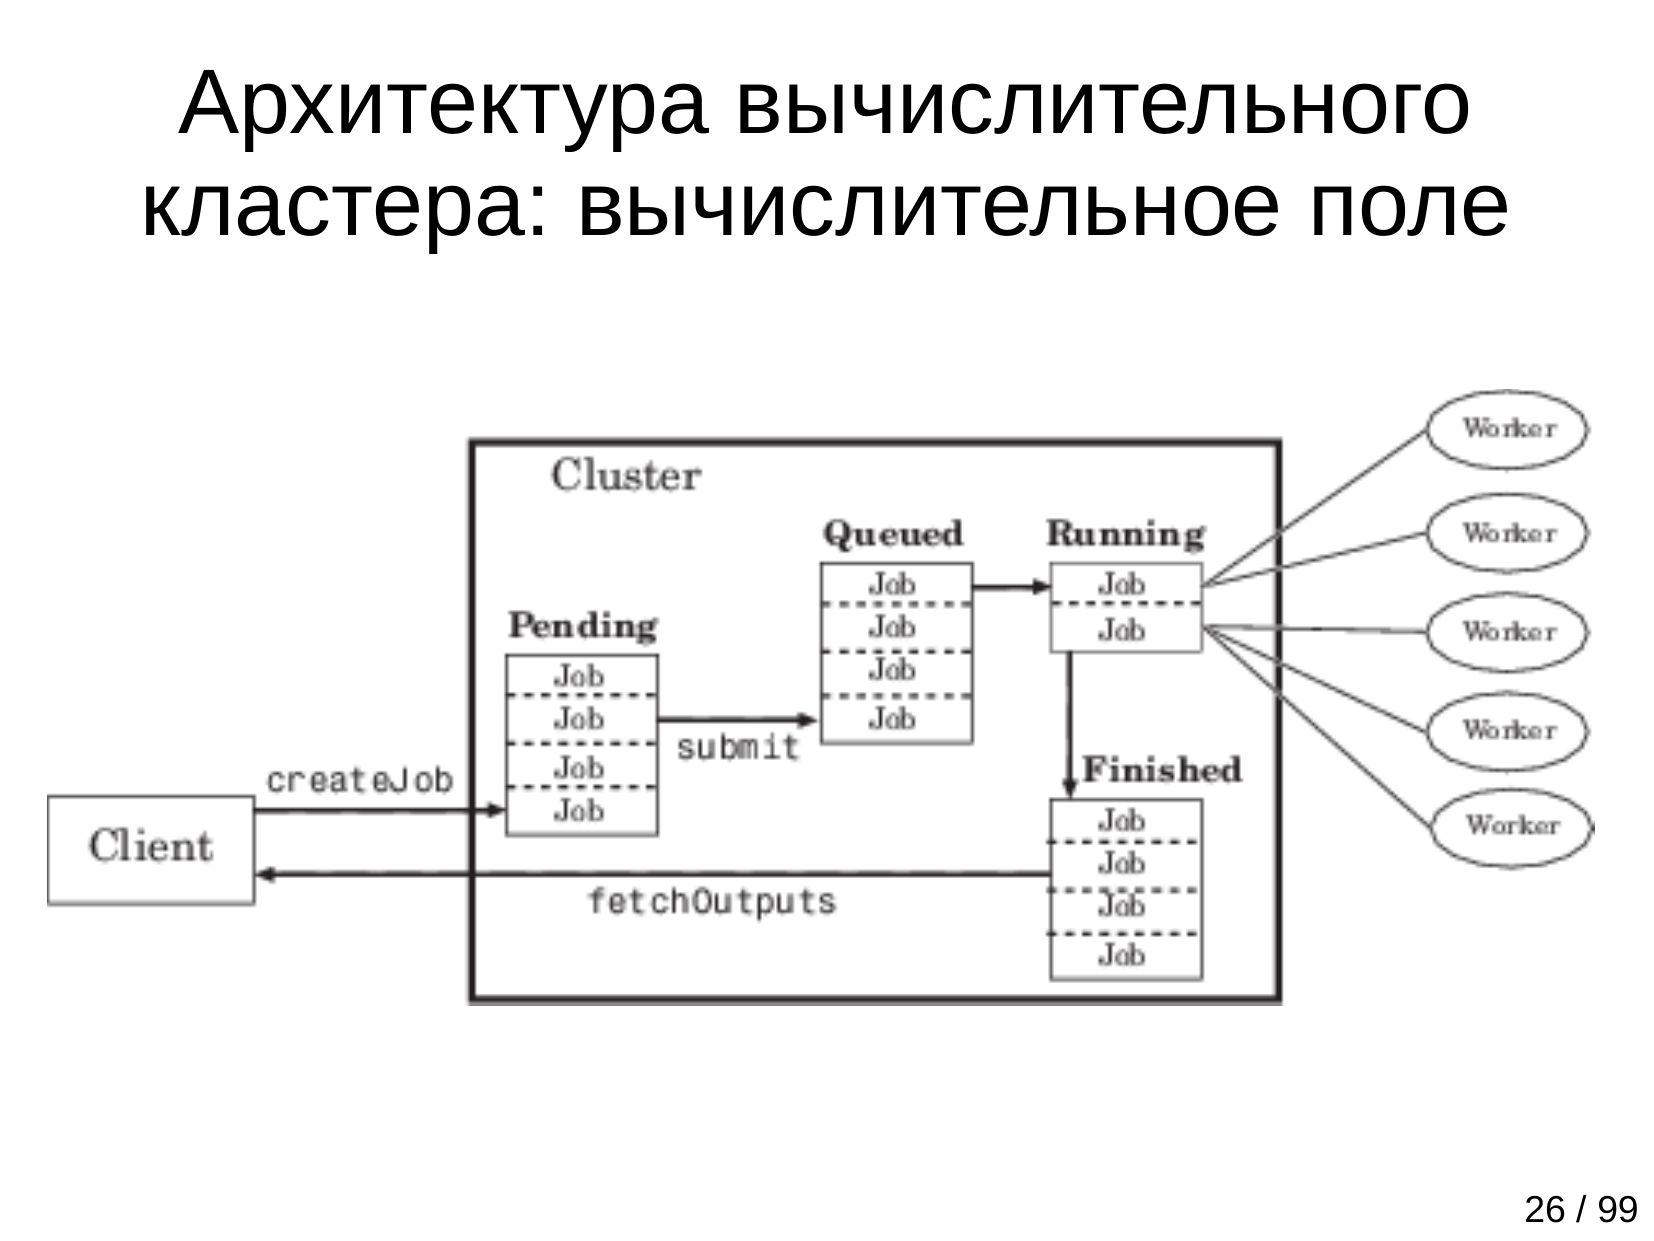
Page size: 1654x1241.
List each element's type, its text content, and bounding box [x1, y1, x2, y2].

title Архитектура вычислительного кластера: вычислительное поле [82, 49, 1571, 257]
text_box <number> / 99 [1380, 1181, 1654, 1238]
picture [47, 389, 1595, 1006]
